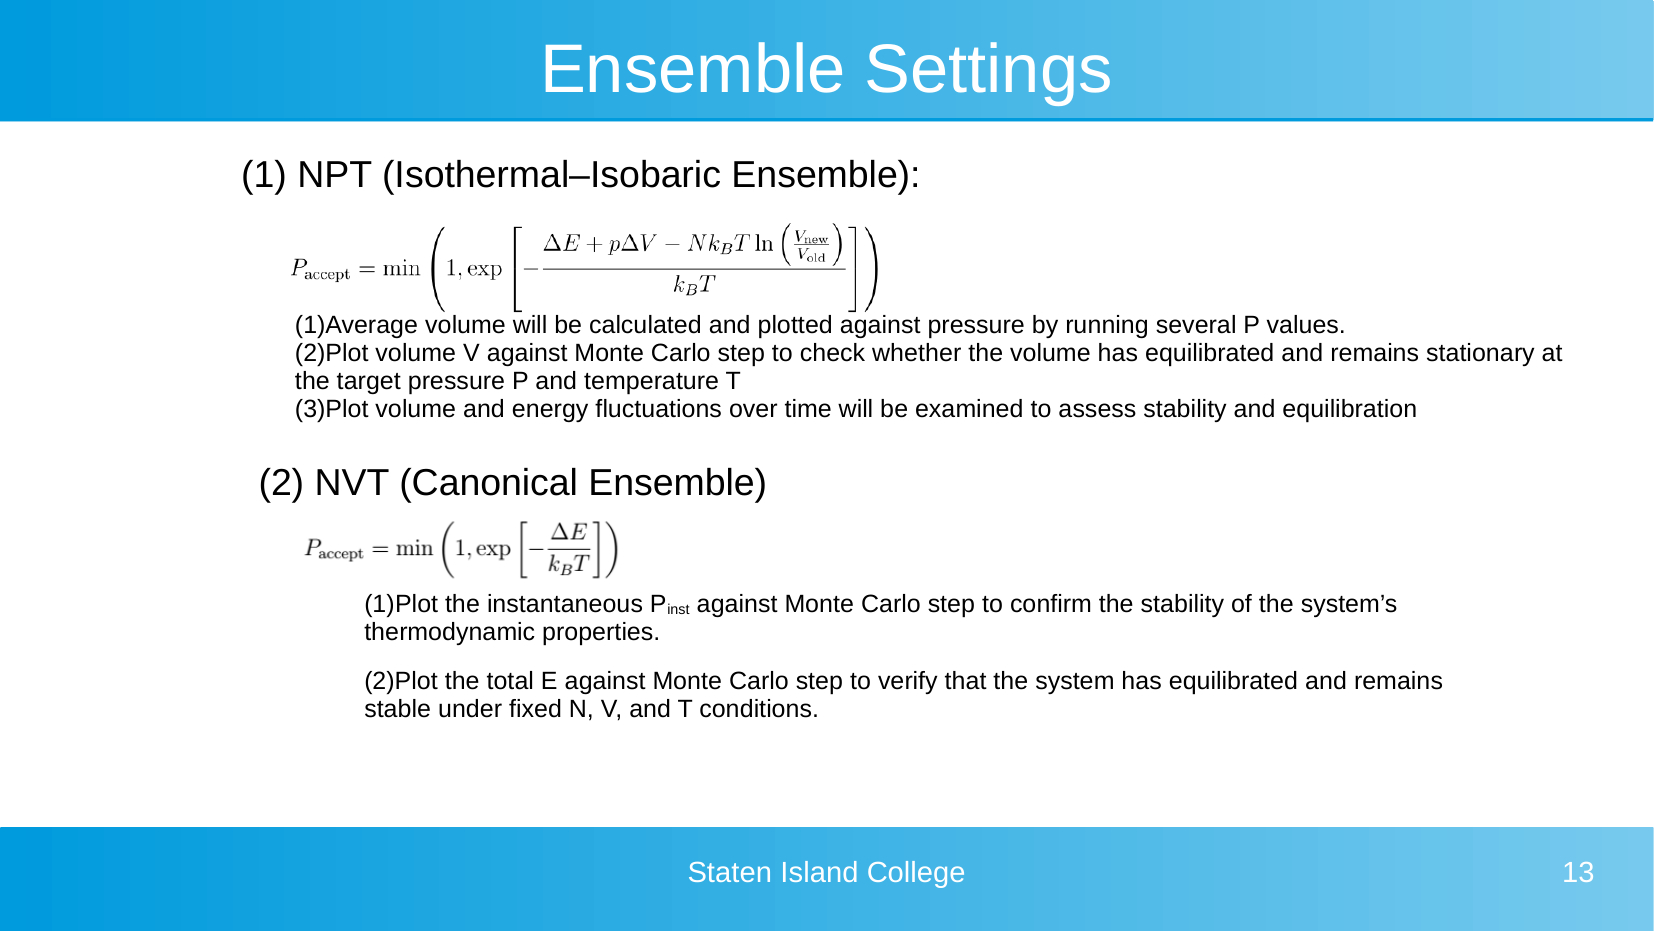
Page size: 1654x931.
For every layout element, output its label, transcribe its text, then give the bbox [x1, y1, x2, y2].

text_box (1) NPT (Isothermal–Isobaric Ensemble): [226, 145, 937, 203]
picture [292, 510, 634, 593]
picture [285, 217, 882, 293]
title Ensemble Settings [59, 29, 1595, 108]
text_box (2) NVT (Canonical Ensemble) [243, 454, 784, 511]
text_box (1)Plot the instantaneous Pinst against Monte Carlo step to confirm the stability of the system’s thermodynamic properties. (2)Plot the total E against Monte Carlo step to verify that the system has equilibrated and remains stable under fixed N, V, and T conditions. [278, 582, 1461, 736]
text_box (1)Average volume will be calculated and plotted against pressure by running several P values. (2)Plot volume V against Monte Carlo step to check whether the volume has equilibrated and remains stationary at the target pressure P and temperature T (3)Plot volume and energy fluctuations over time will be examined to assess stability and equilibration [280, 293, 1618, 441]
